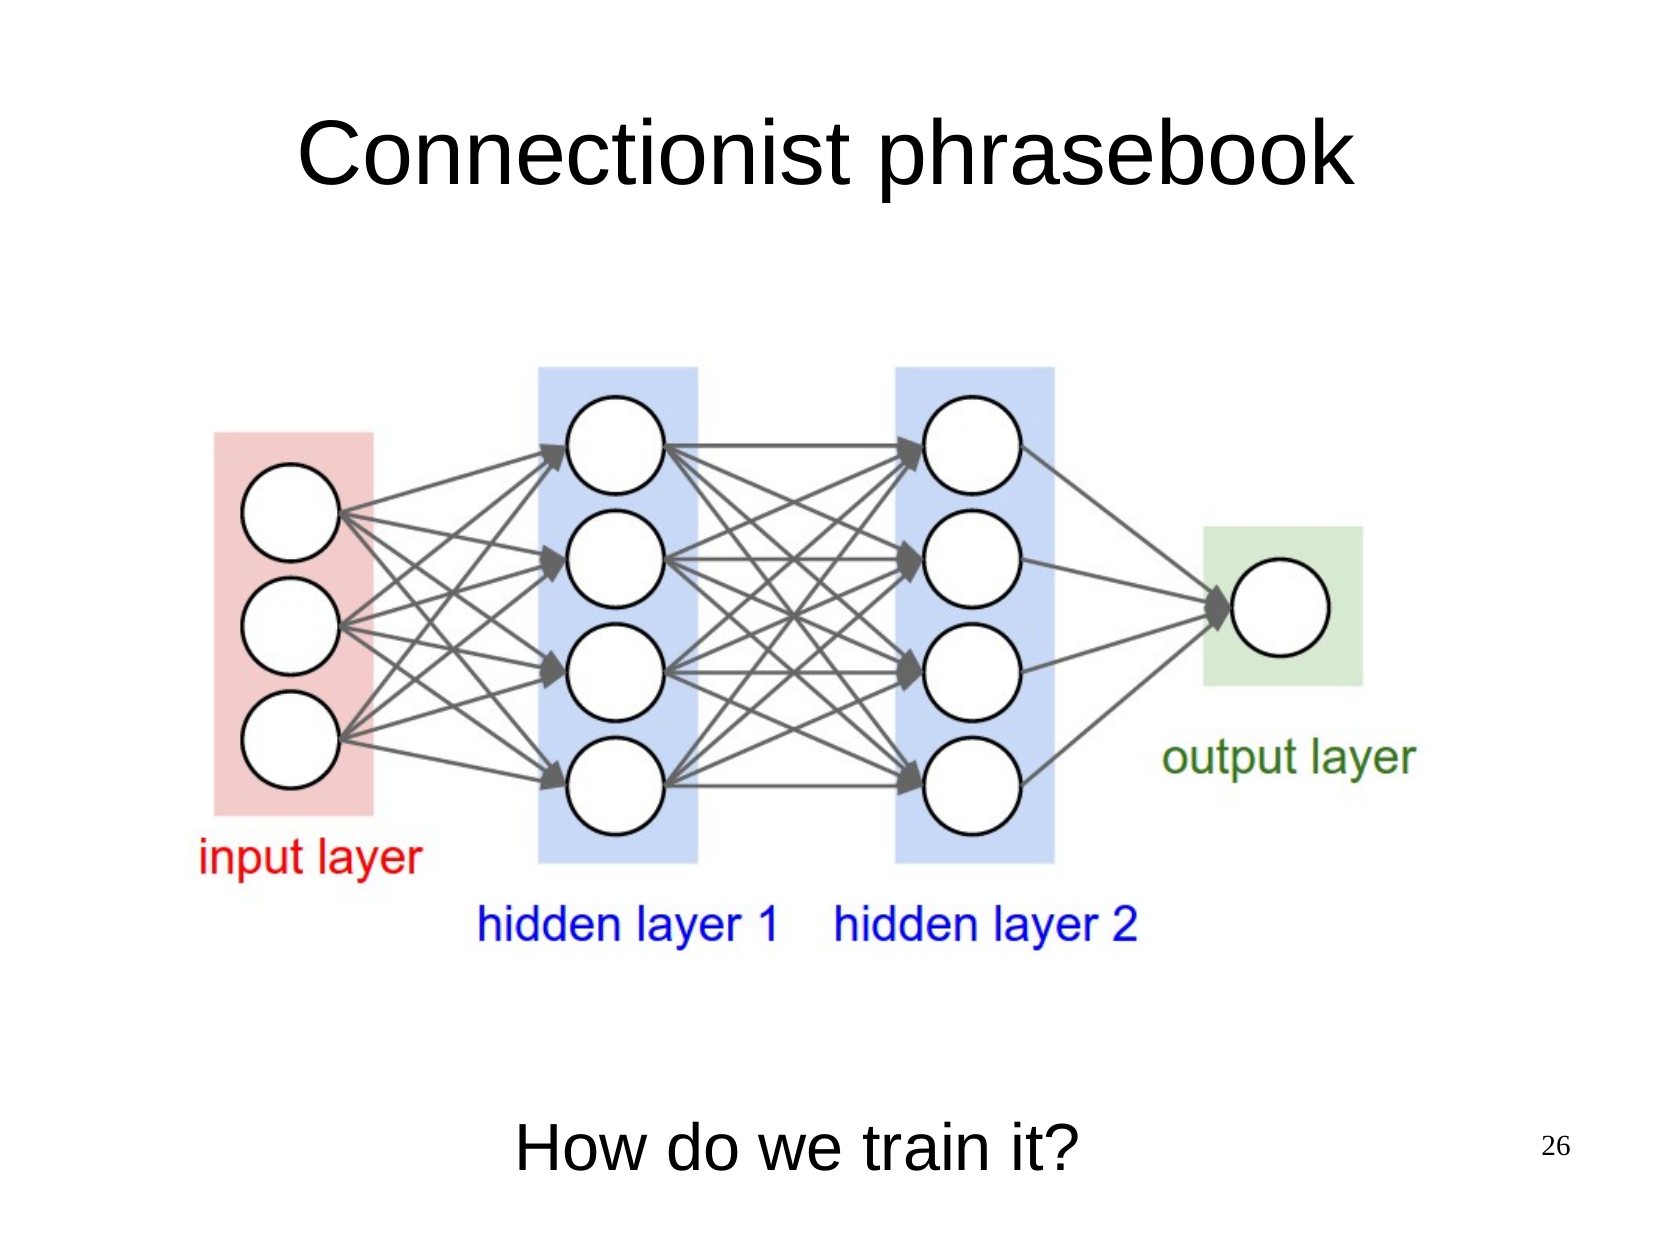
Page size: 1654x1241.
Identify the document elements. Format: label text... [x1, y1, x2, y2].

title Connectionist phrasebook [82, 49, 1571, 257]
picture [189, 353, 1426, 961]
text_box How do we train it? [443, 1110, 1351, 1200]
